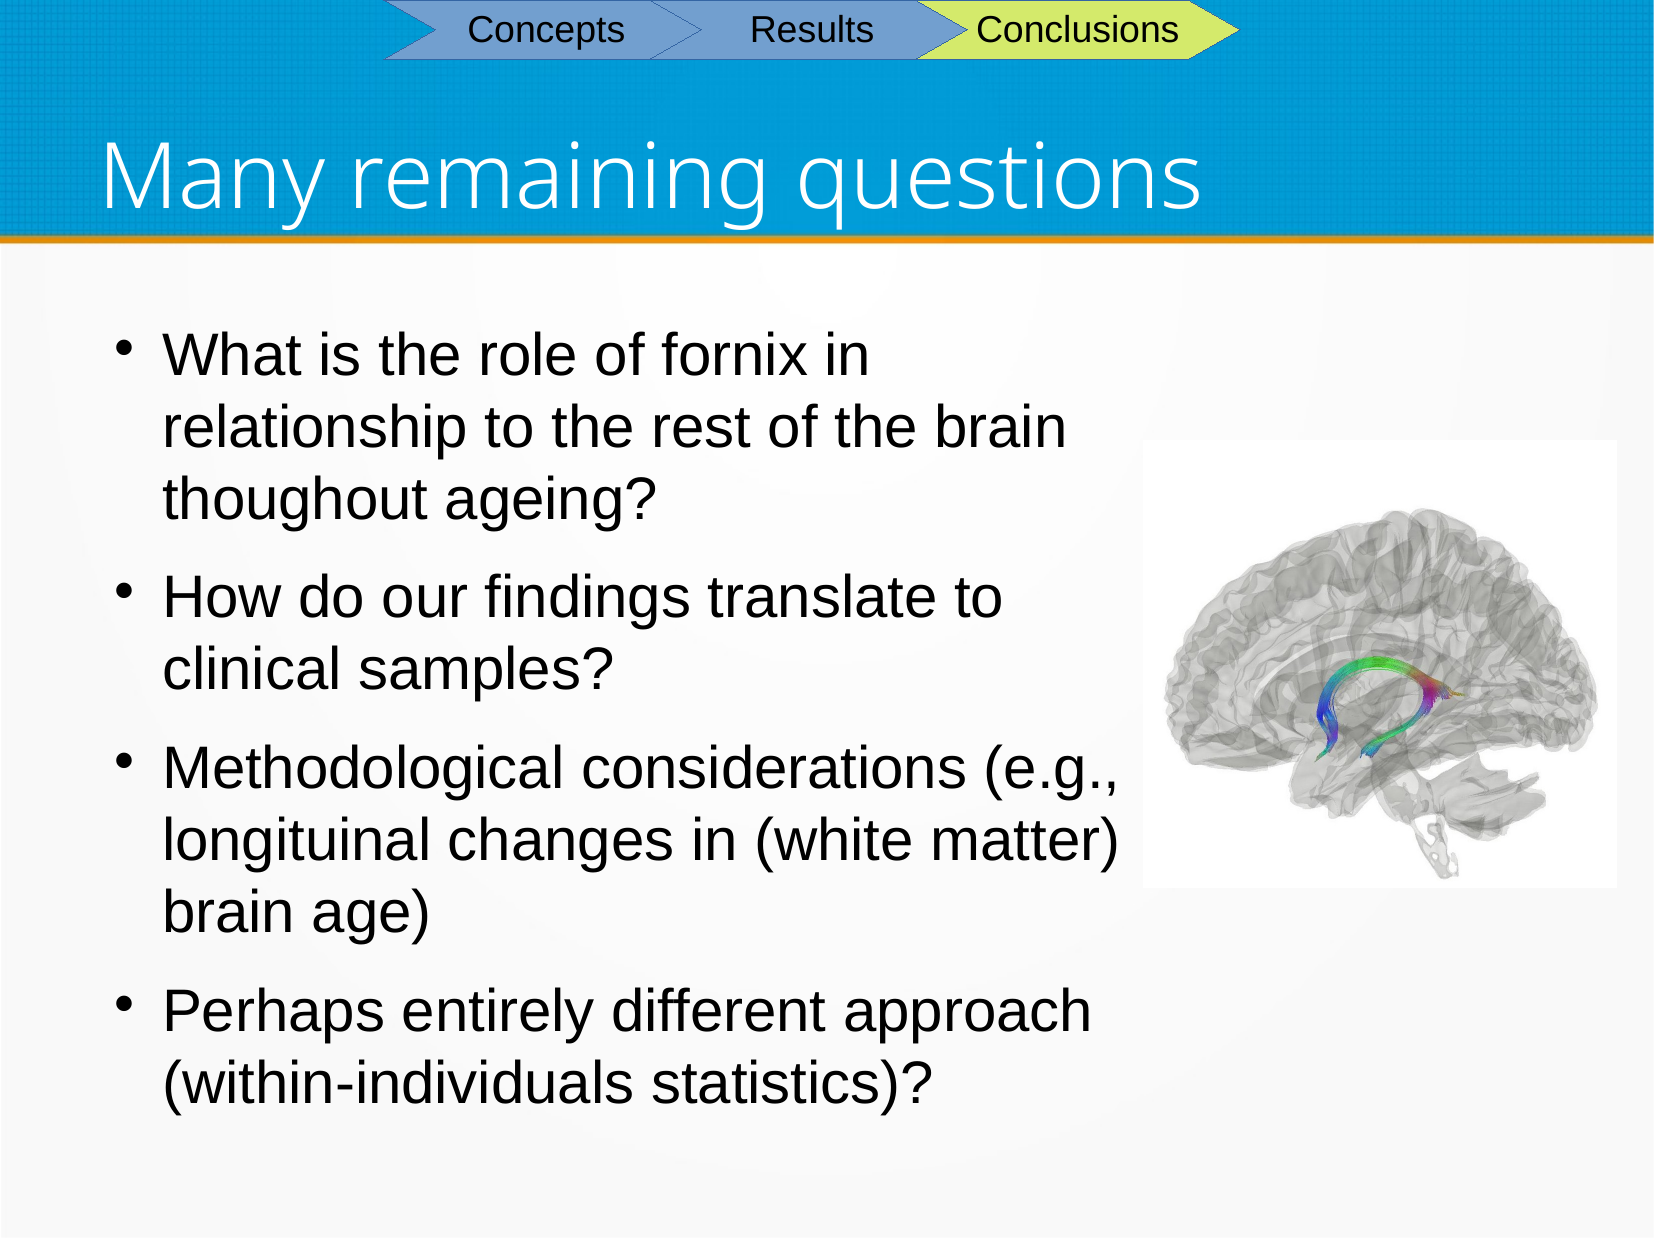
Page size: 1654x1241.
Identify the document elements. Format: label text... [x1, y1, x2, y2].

text_box Concepts [383, 0, 700, 60]
text_box Results [649, 0, 966, 60]
list What is the role of fornix in relationship to the rest of the brain thoughout ageing? How do our findings translate to clinical samples? Methodological considerations (e.g., longituinal changes in (white matter) brain age) Perhaps entirely different approach (within-individuals statistics)? [98, 315, 1182, 1122]
title Many remaining questions [98, 19, 1654, 227]
text_box Conclusions [915, 0, 1241, 60]
picture [0, 233, 1654, 1241]
